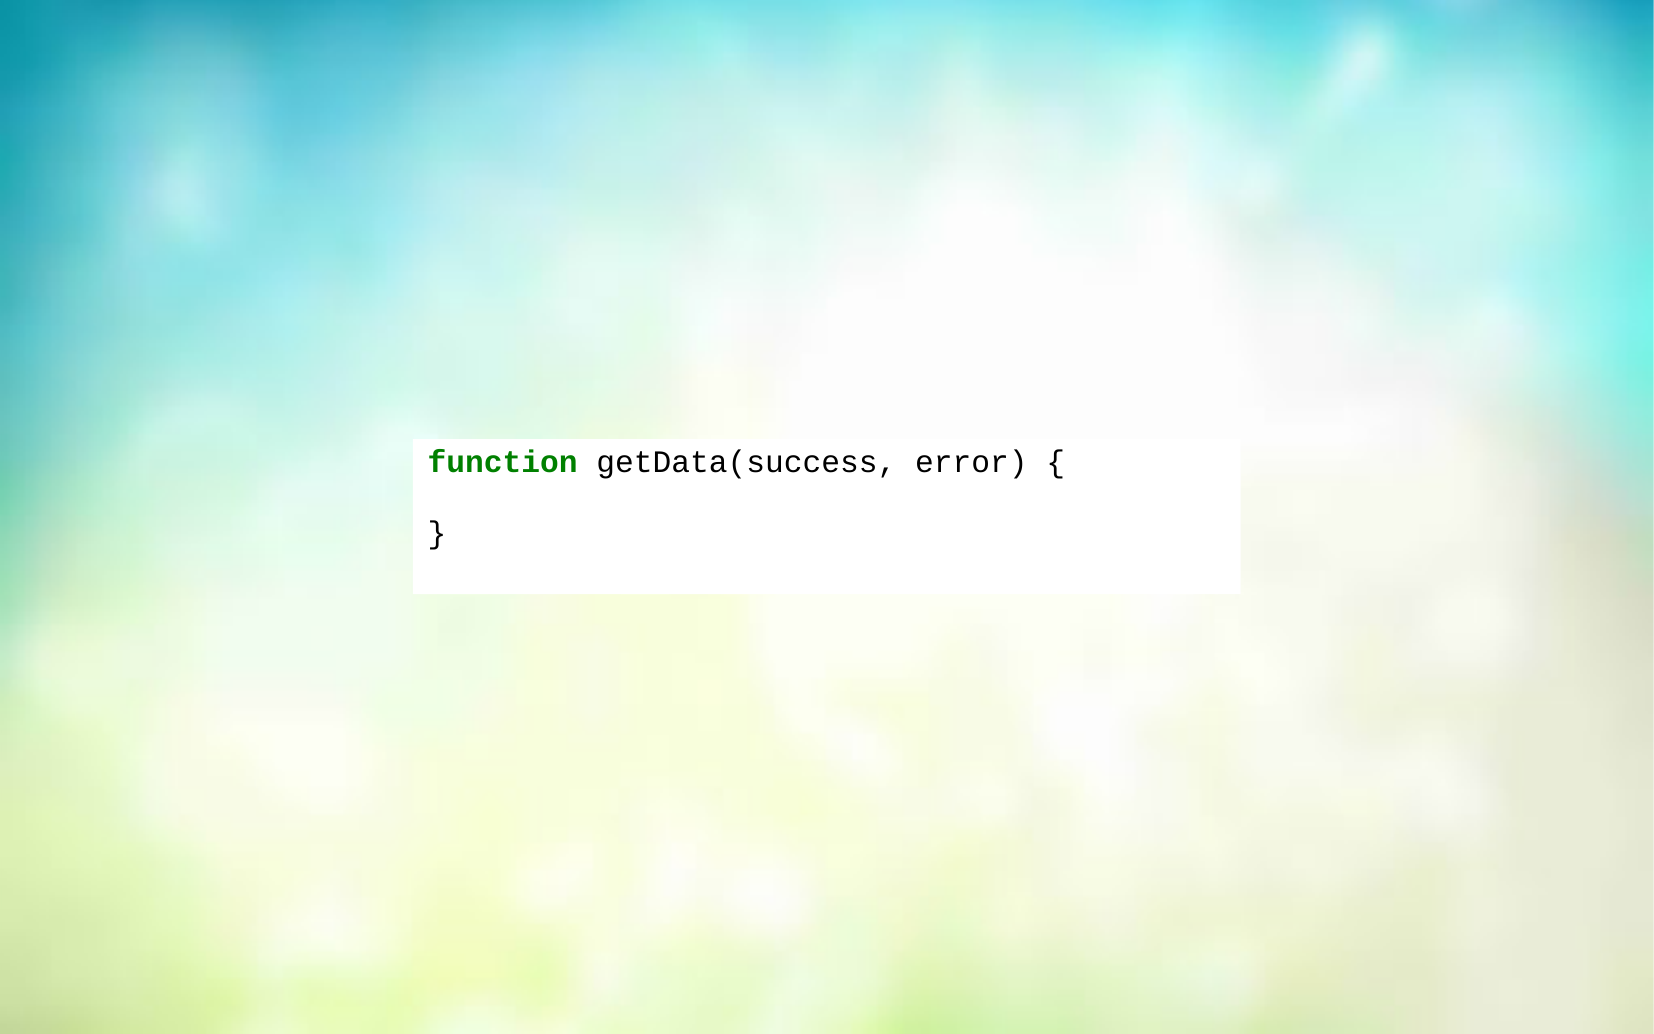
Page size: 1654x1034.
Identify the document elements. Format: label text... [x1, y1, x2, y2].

text_box function getData(success, error) { } [412, 439, 1241, 595]
picture [0, 0, 1654, 1034]
